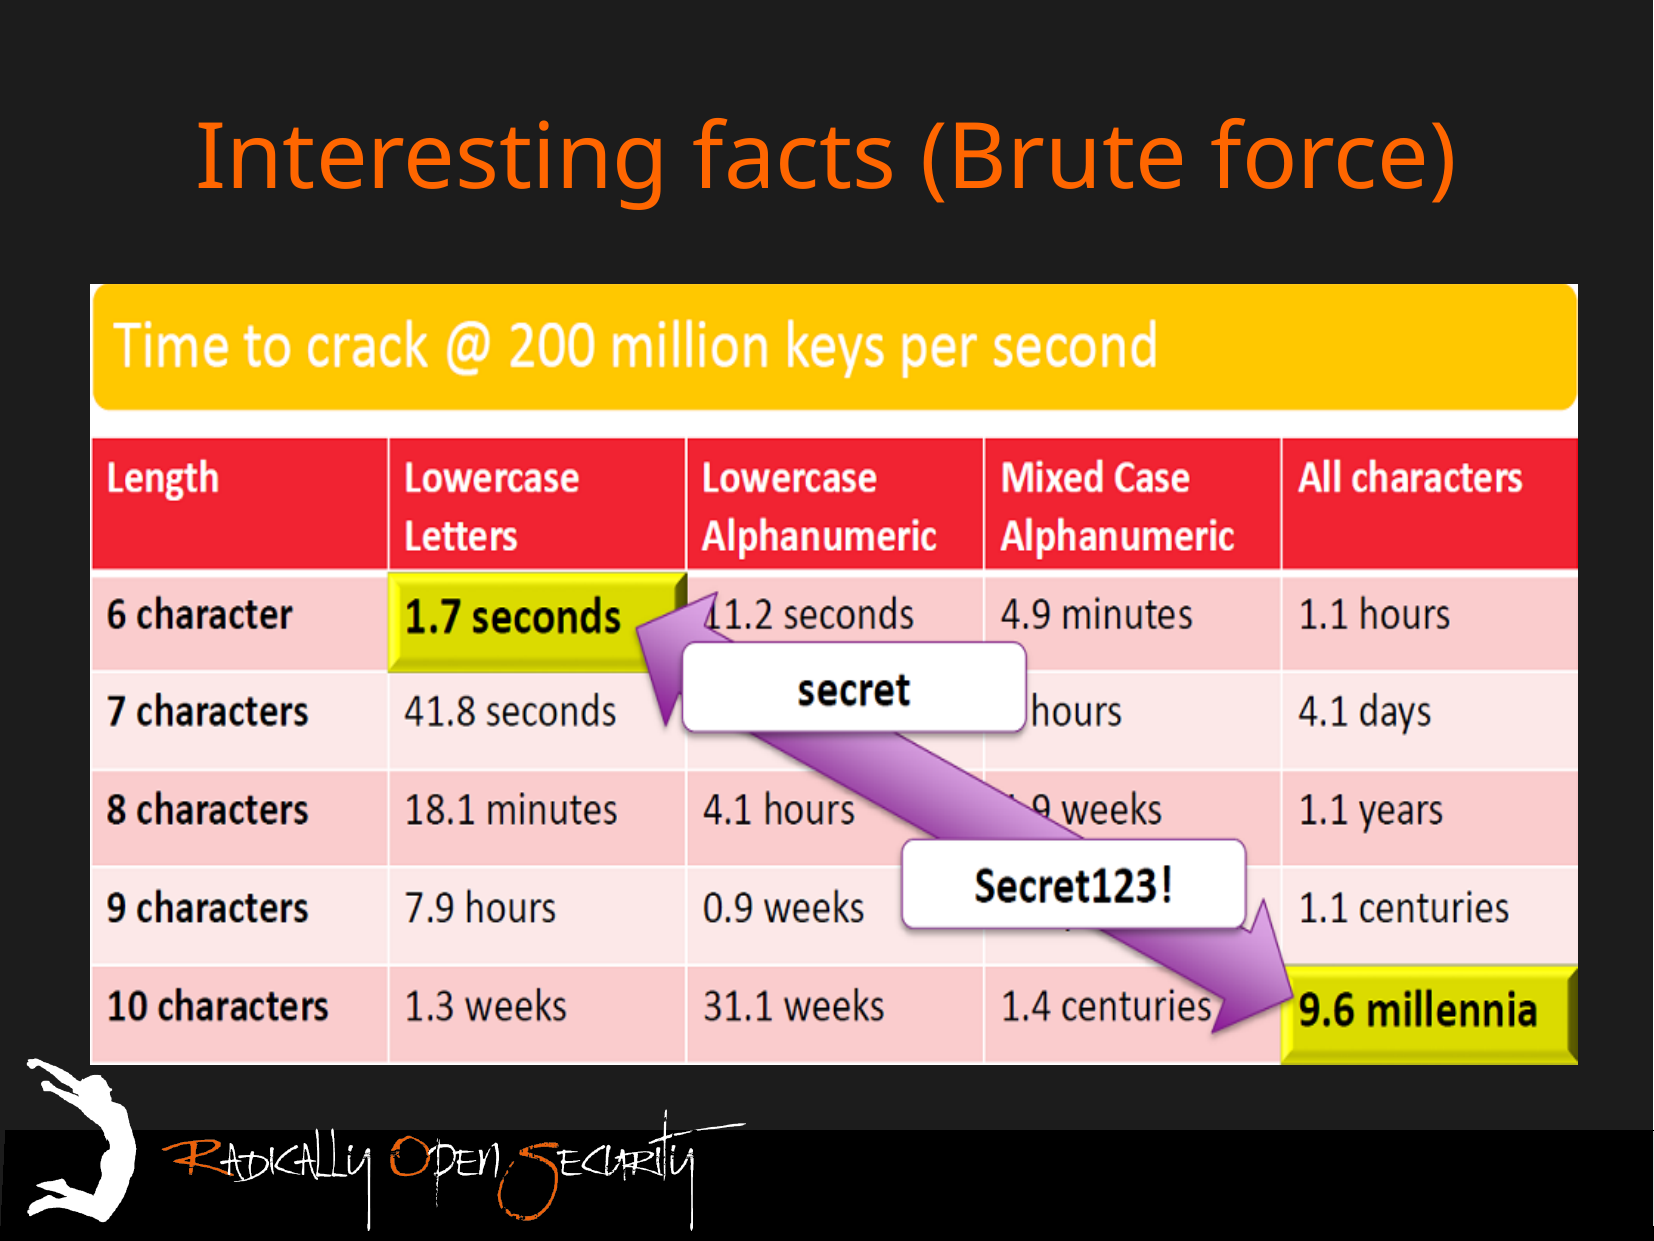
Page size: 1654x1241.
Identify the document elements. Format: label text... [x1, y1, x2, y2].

picture [0, 284, 1578, 1241]
title Interesting facts (Brute force) [82, 49, 1571, 257]
